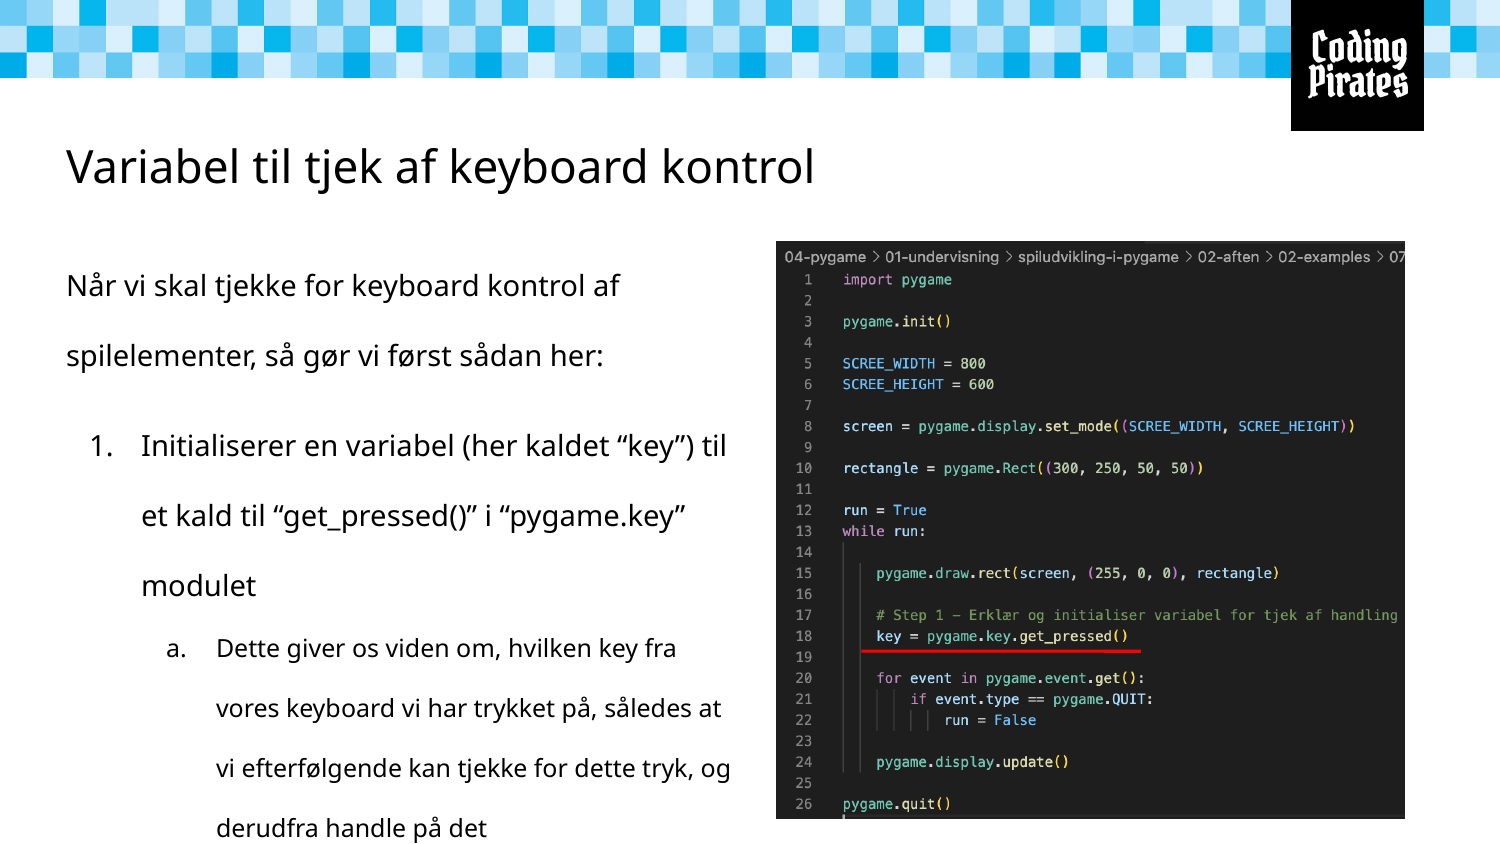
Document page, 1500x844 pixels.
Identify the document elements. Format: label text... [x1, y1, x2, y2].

picture [0, 0, 1056, 78]
picture [1291, 0, 1424, 131]
title Variabel til tjek af keyboard kontrol [51, 123, 1223, 217]
picture [776, 241, 1405, 819]
list Når vi skal tjekke for keyboard kontrol af spilelementer, så gør vi først sådan her: Initialiserer en variabel (her kaldet “key”) til et kald til “get_pressed()” i “pygame.key” modulet Dette giver os viden om, hvilken key fra vores keyboard vi har trykket på, således at vi efterfølgende kan tjekke for dette tryk, og derudfra handle på det [51, 216, 752, 832]
